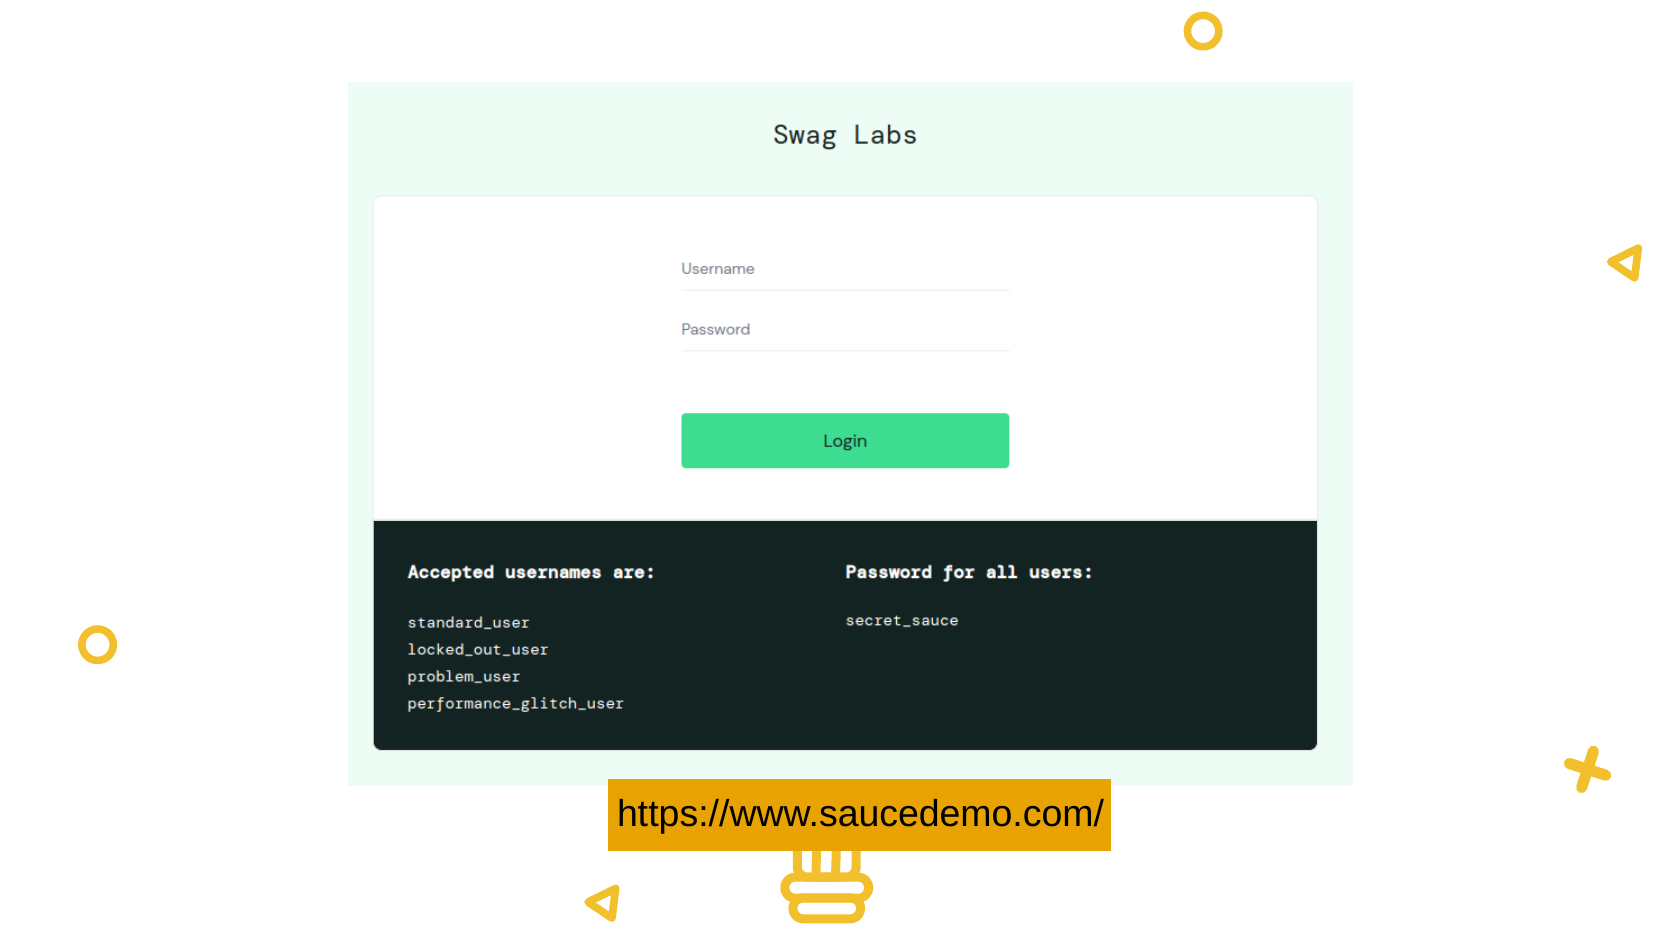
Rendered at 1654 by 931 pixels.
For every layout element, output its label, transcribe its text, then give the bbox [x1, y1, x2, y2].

text_box [608, 779, 1111, 785]
text_box [608, 843, 1111, 851]
picture [348, 82, 1353, 786]
text_box https://www.saucedemo.com/ [602, 785, 1134, 843]
